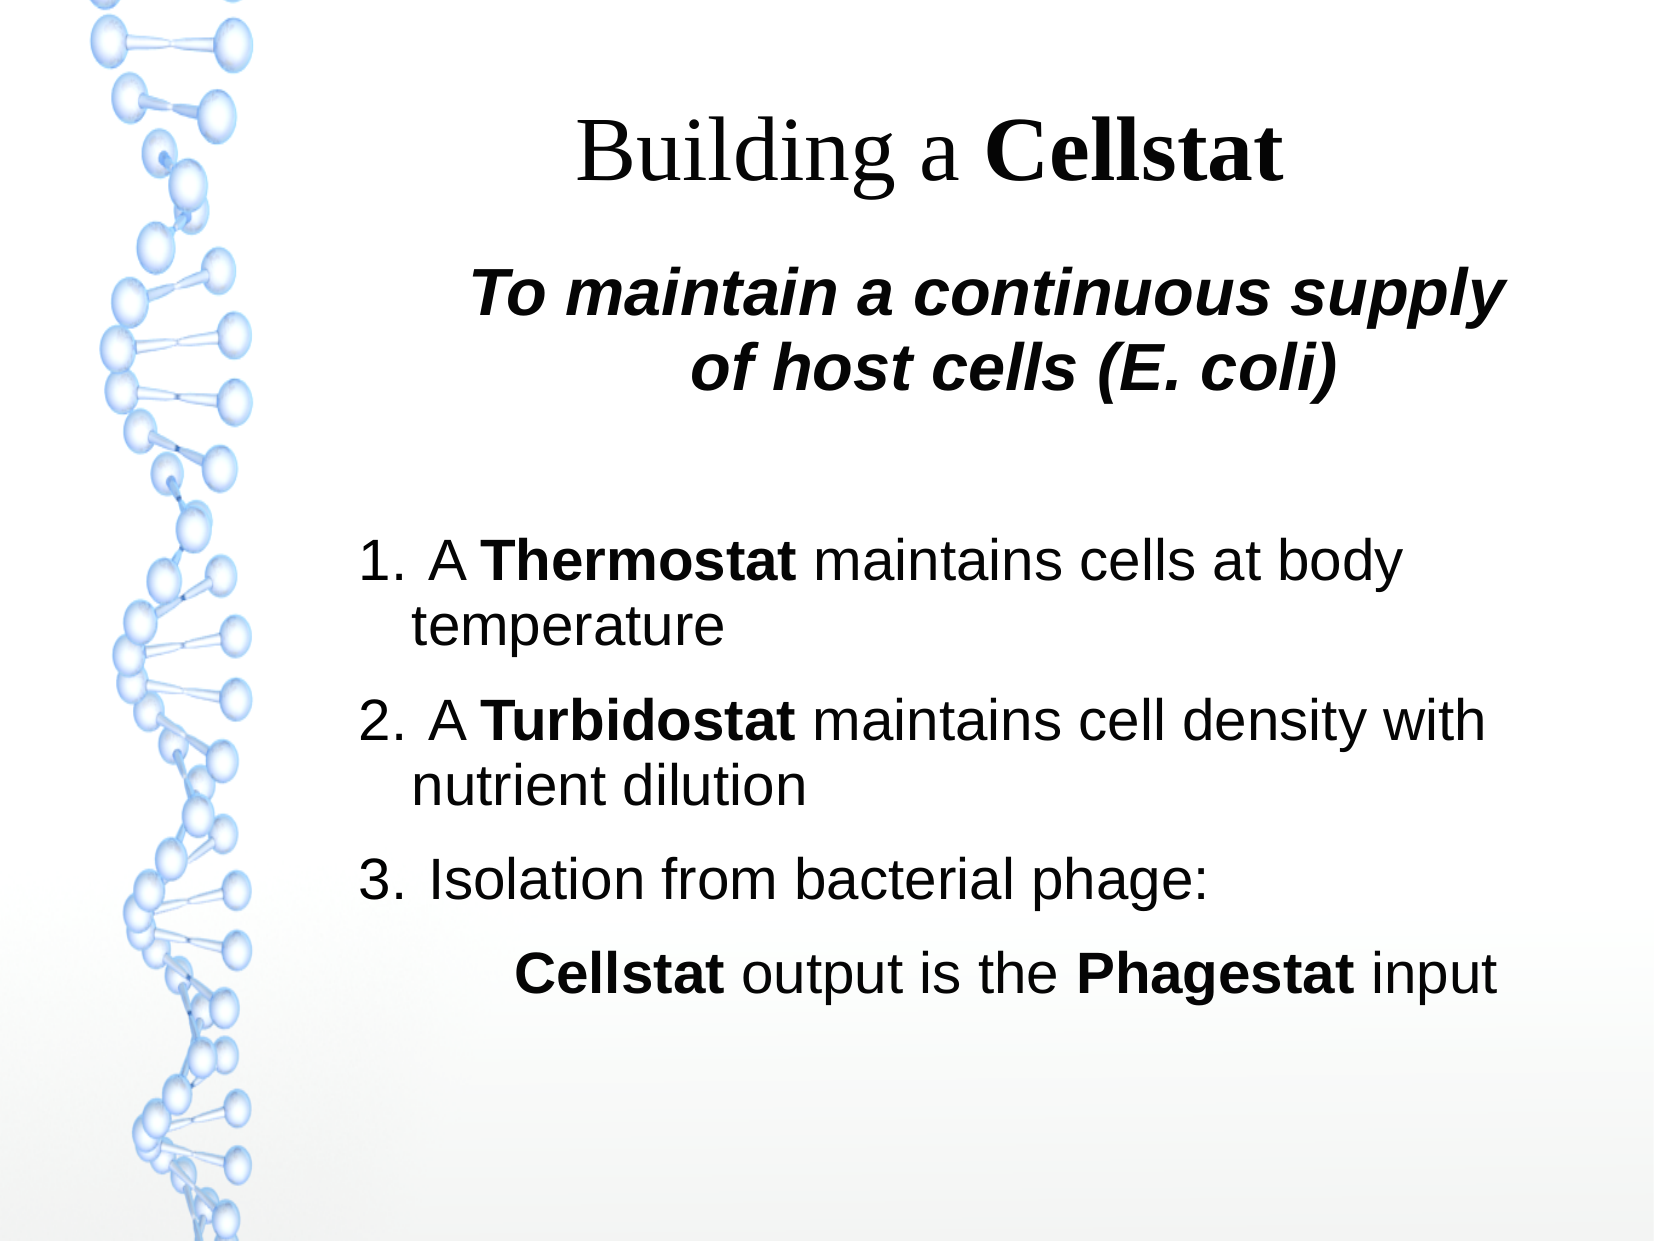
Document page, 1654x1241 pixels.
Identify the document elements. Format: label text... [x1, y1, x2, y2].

picture [0, 0, 1654, 1241]
list To maintain a continuous supply of host cells (E. coli) A Thermostat maintains cells at body temperature A Turbidostat maintains cell density with nutrient dilution Isolation from bacterial phage: Cellstat output is the Phagestat input [284, 251, 1654, 1216]
title Building a Cellstat [265, 47, 1595, 252]
